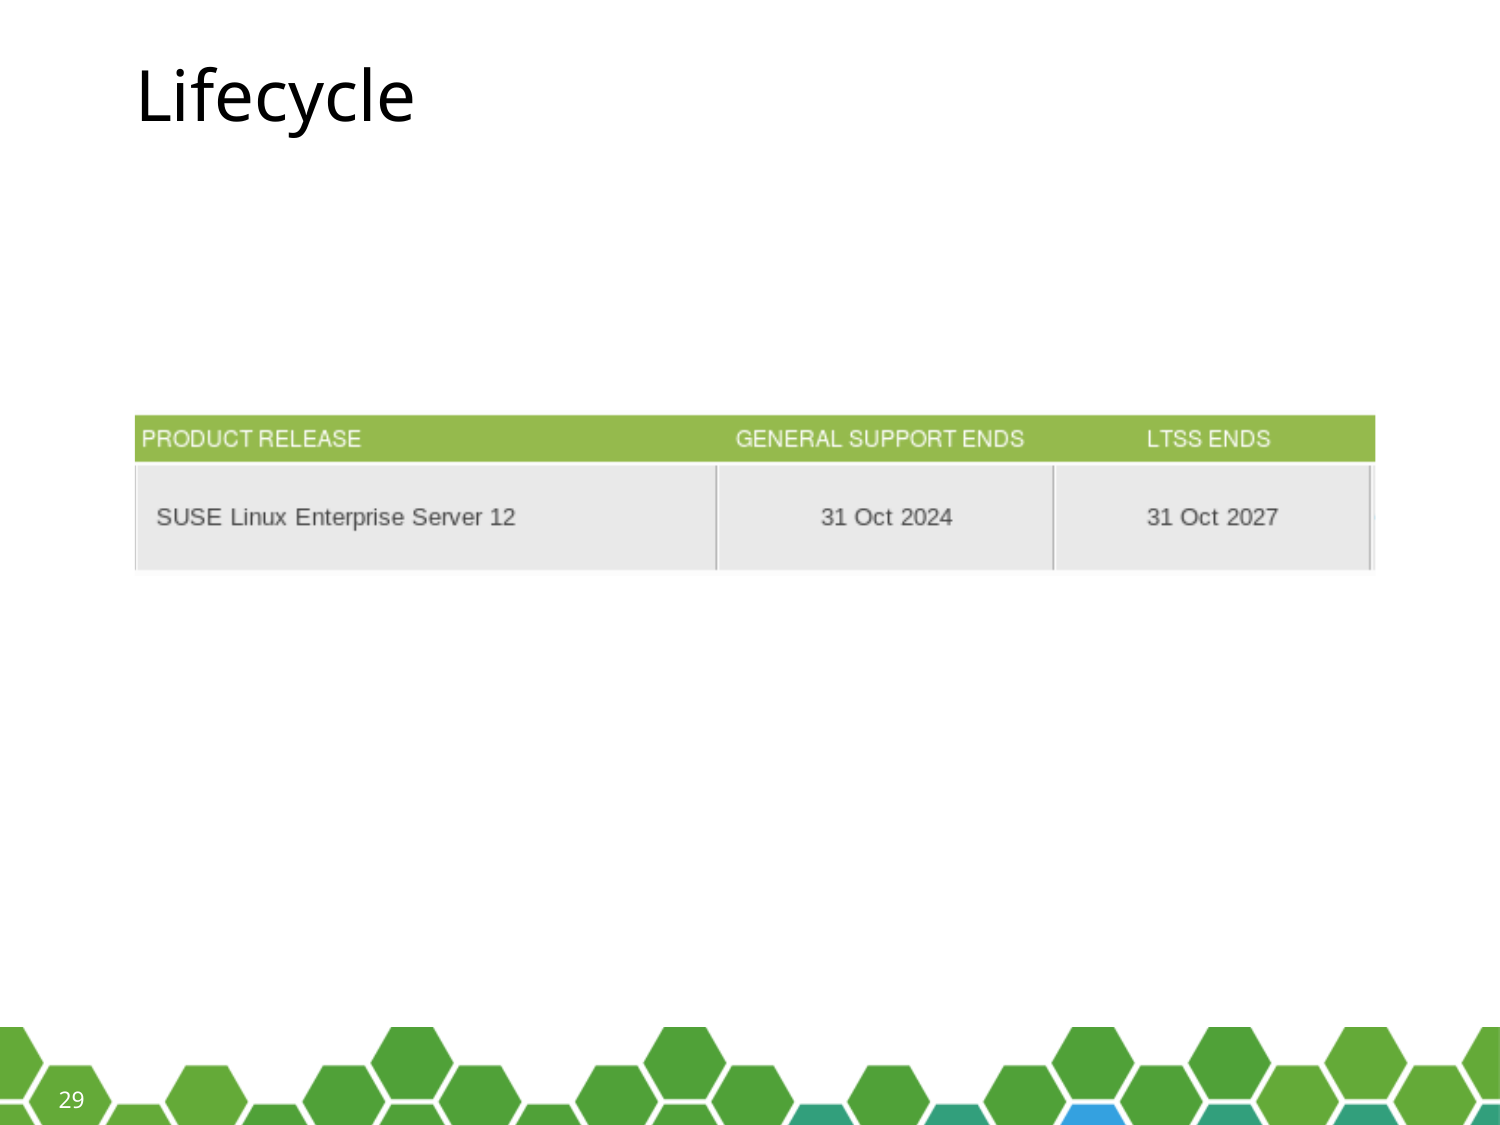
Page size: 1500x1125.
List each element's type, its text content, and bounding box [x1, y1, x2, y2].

title Lifecycle [135, 12, 1372, 175]
picture [0, 1027, 1500, 1125]
picture [134, 410, 1376, 576]
